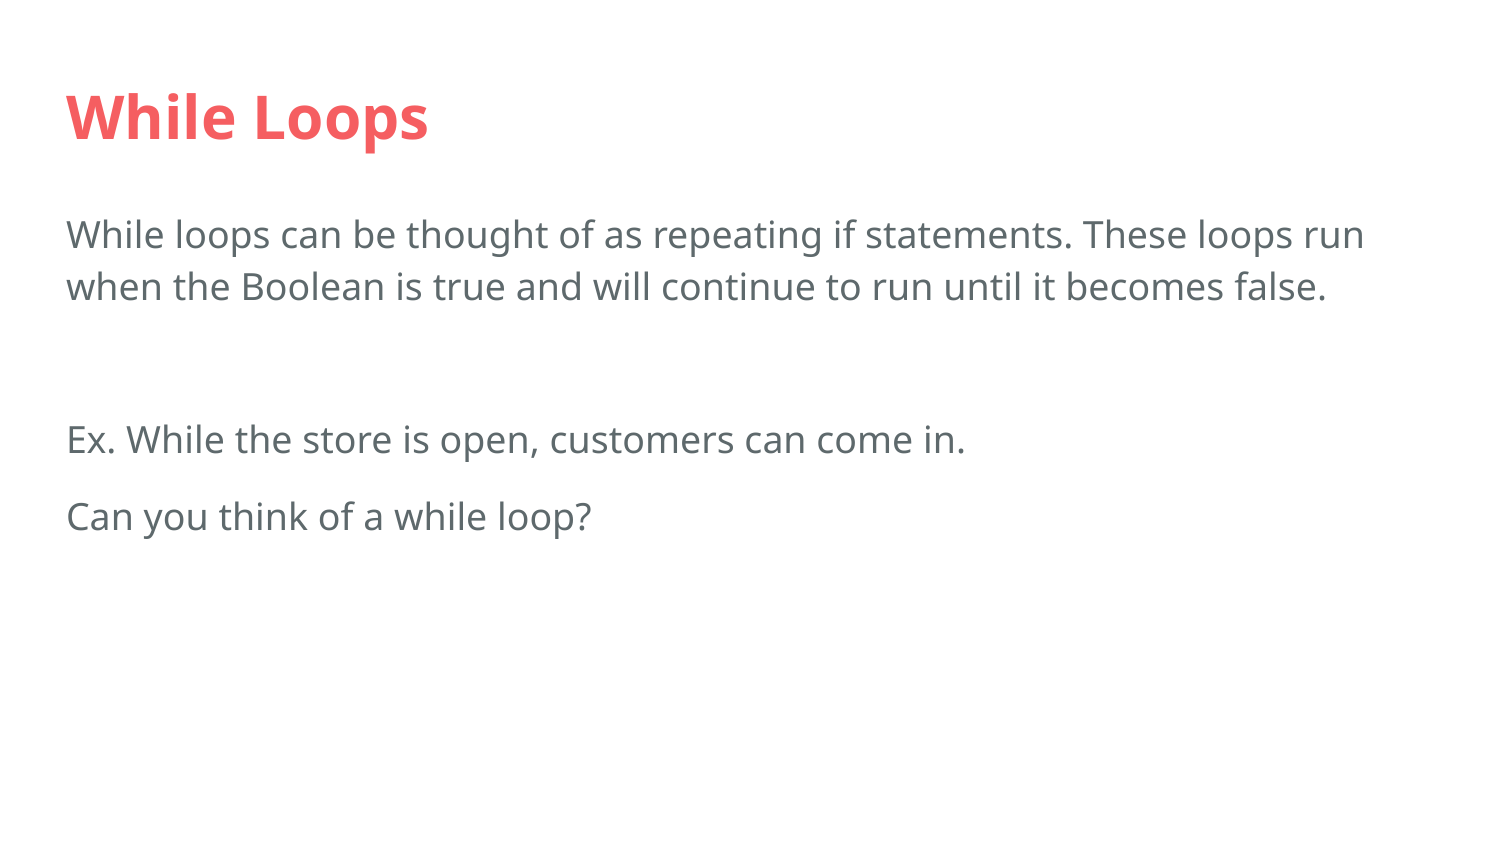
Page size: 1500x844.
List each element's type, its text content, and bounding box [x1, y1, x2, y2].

title While Loops [51, 64, 1449, 167]
list While loops can be thought of as repeating if statements. These loops run when the Boolean is true and will continue to run until it becomes false. Ex. While the store is open, customers can come in. Can you think of a while loop? [51, 189, 1449, 750]
